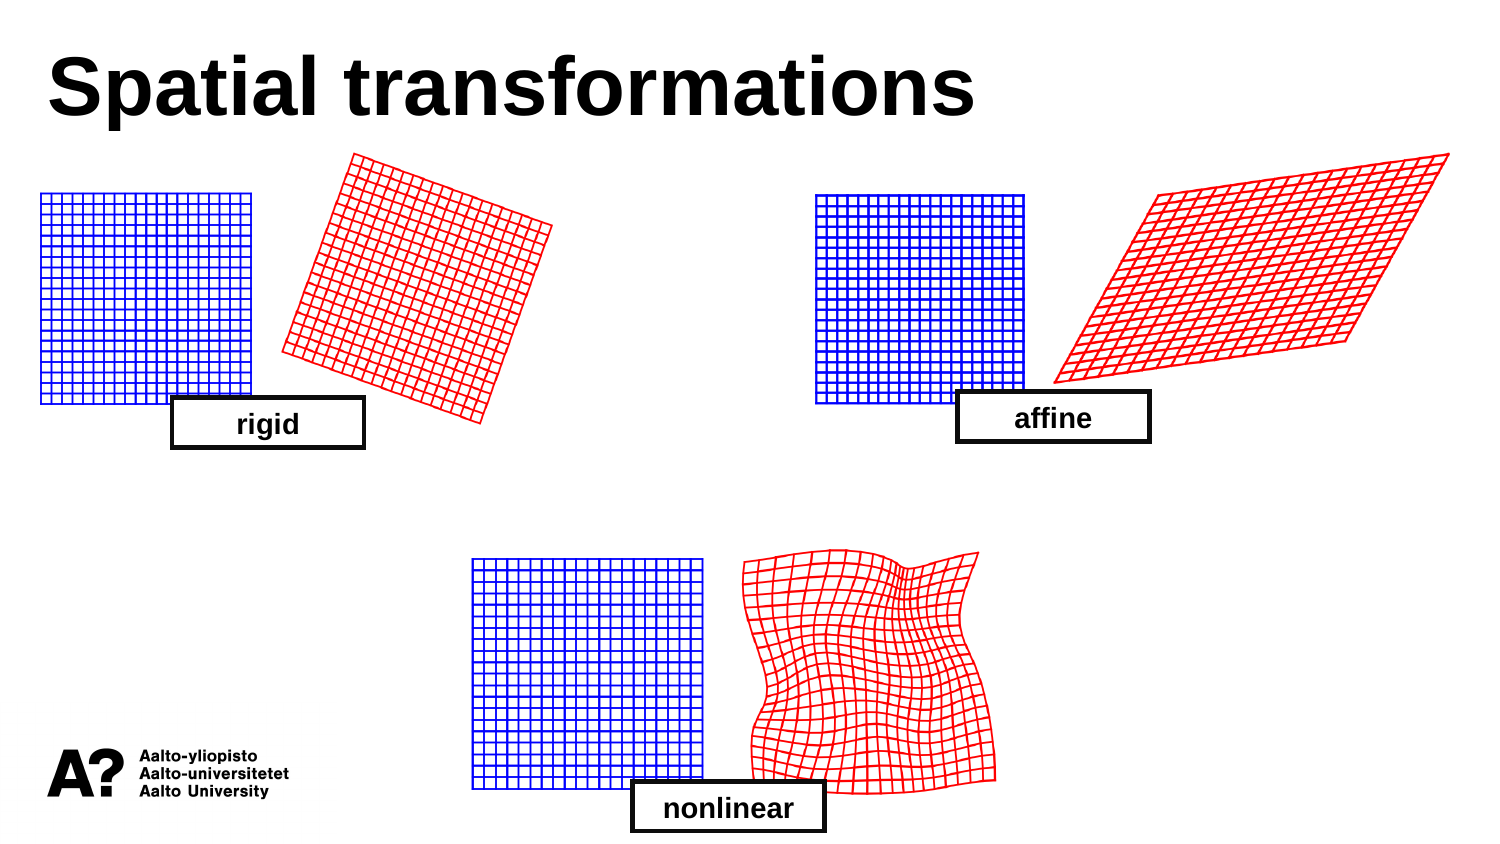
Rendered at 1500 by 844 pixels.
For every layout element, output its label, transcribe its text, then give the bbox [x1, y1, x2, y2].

picture [437, 529, 1030, 816]
text_box affine [957, 391, 1150, 442]
text_box rigid [171, 397, 365, 448]
picture [0, 702, 337, 844]
picture [6, 131, 586, 446]
text_box nonlinear [632, 781, 825, 832]
list Spatial transformations [47, 32, 1442, 197]
picture [773, 130, 1491, 427]
